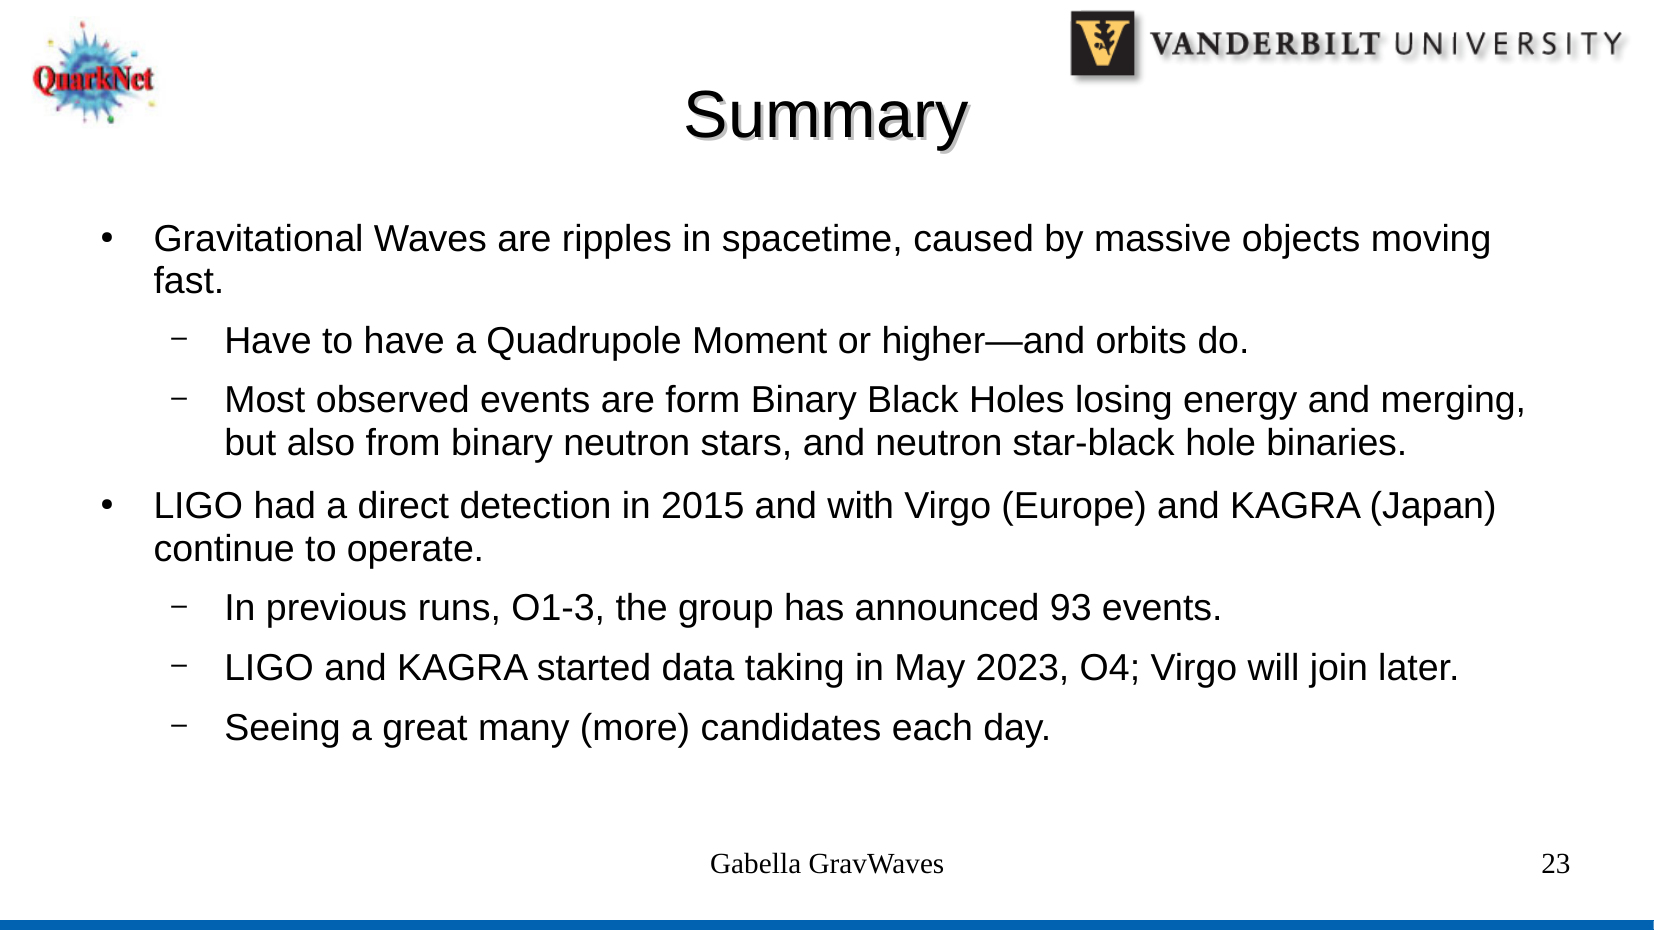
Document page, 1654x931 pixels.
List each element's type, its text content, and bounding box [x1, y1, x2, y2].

list Gravitational Waves are ripples in spacetime, caused by massive objects moving fast. Have to have a Quadrupole Moment or higher—and orbits do. Most observed events are form Binary Black Holes losing energy and merging, but also from binary neutron stars, and neutron star-black hole binaries. LIGO had a direct detection in 2015 and with Virgo (Europe) and KAGRA (Japan) continue to operate. In previous runs, O1-3, the group has announced 93 events. LIGO and KAGRA started data taking in May 2023, O4; Virgo will join later. Seeing a great many (more) candidates each day. [82, 217, 1571, 799]
picture [19, 16, 166, 135]
title Summary [82, 37, 1571, 193]
picture [1067, 8, 1637, 91]
